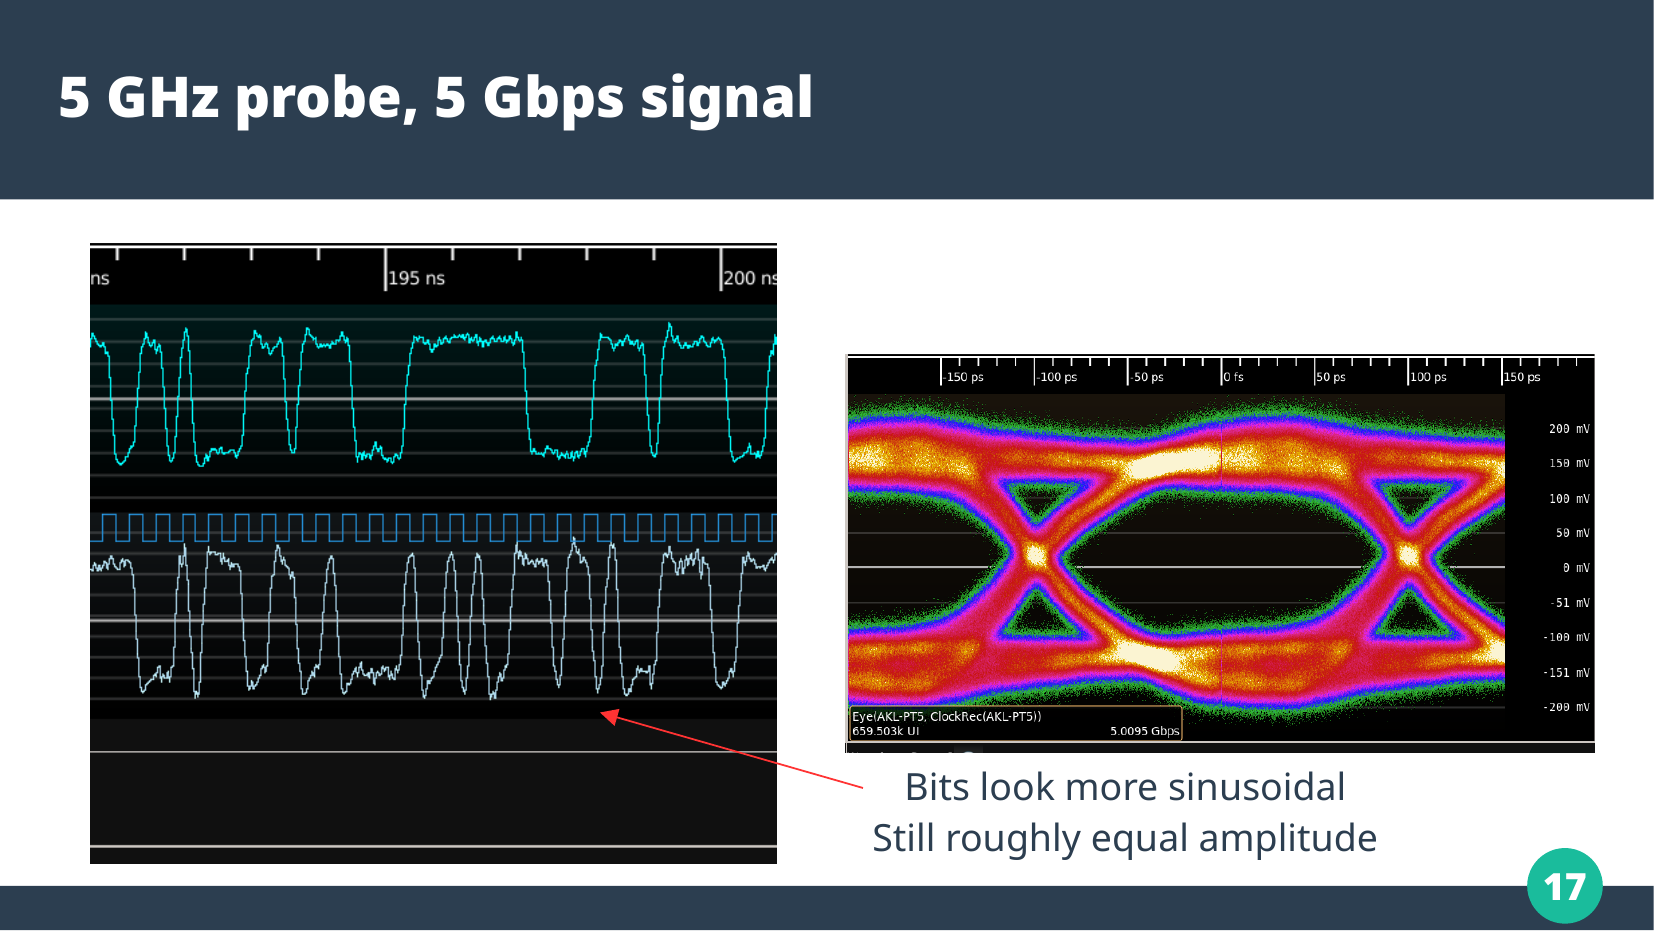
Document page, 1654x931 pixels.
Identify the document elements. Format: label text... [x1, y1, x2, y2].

text_box Bits look more sinusoidal Still roughly equal amplitude [857, 760, 1429, 863]
picture [845, 354, 1595, 753]
title 5 GHz probe, 5 Gbps signal [59, 37, 1595, 155]
picture [90, 243, 777, 864]
